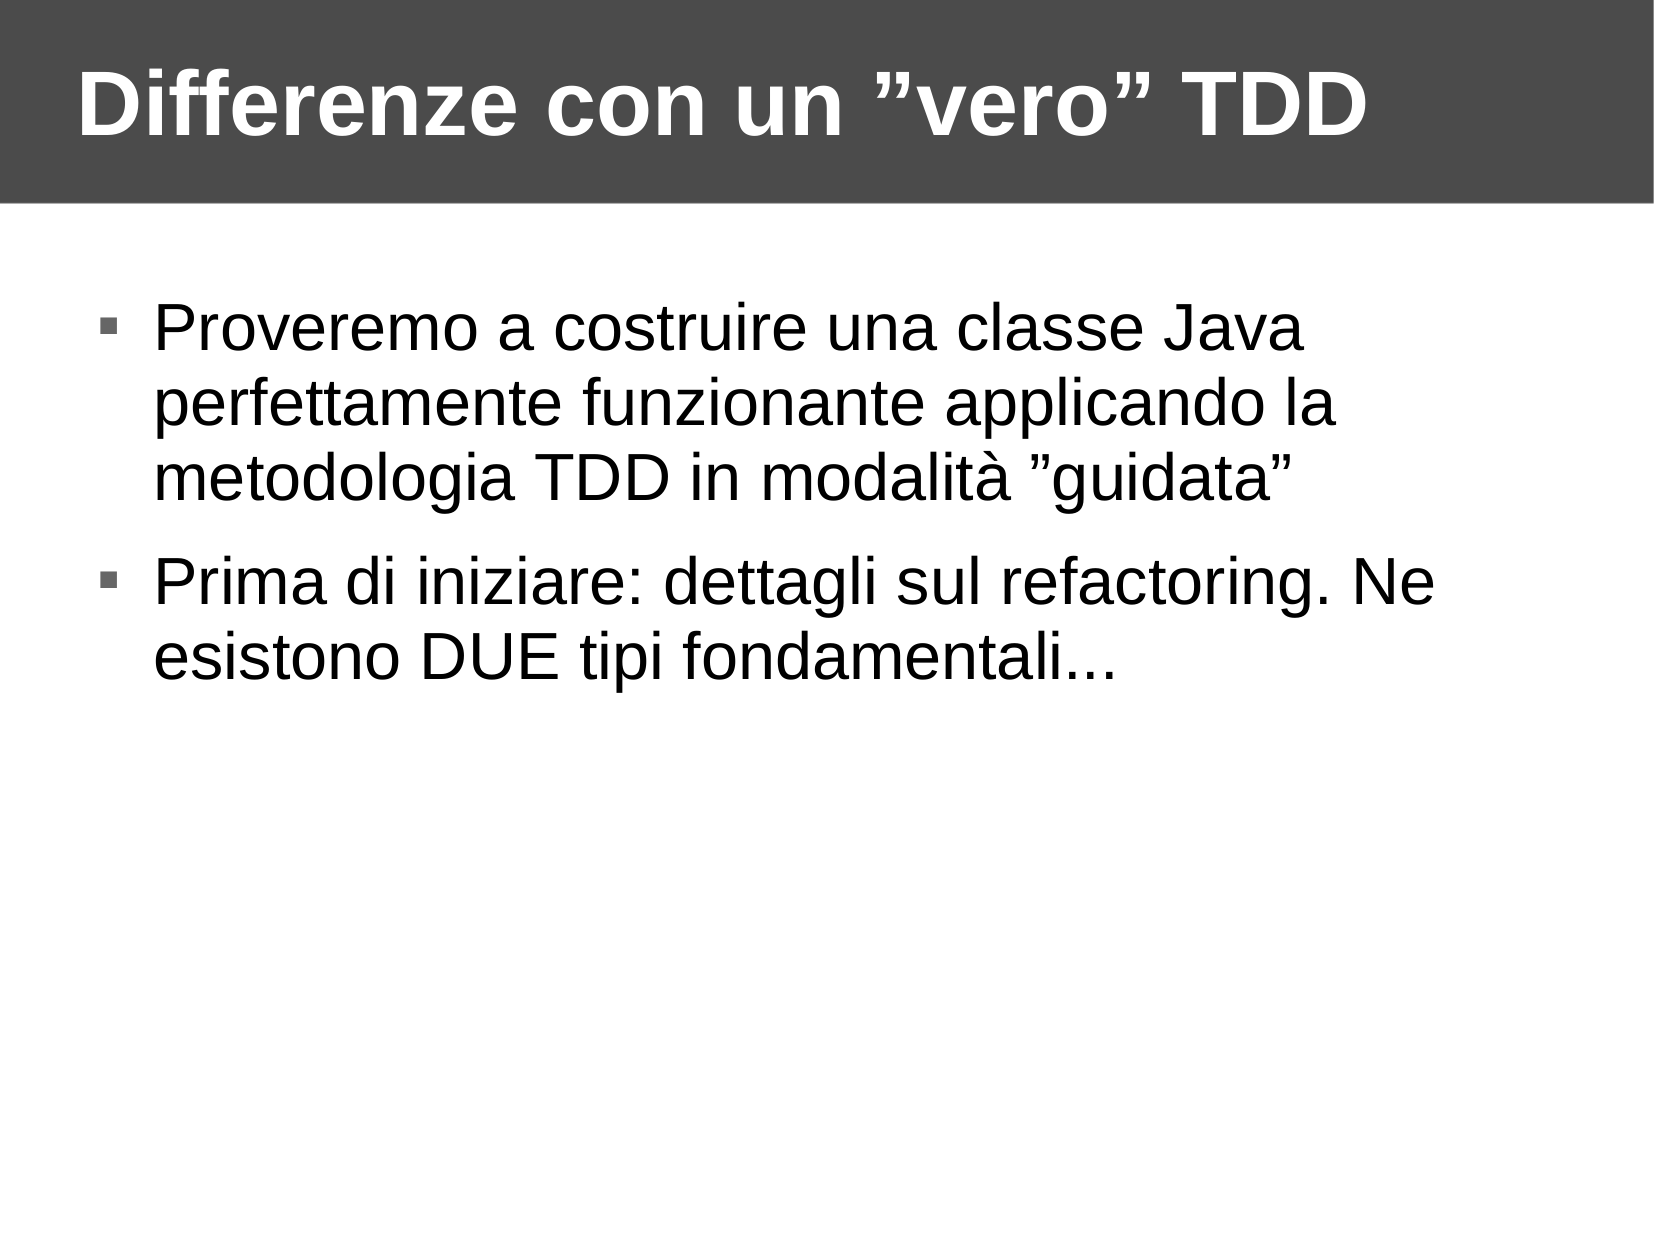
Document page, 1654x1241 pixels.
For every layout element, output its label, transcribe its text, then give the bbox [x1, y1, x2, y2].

list Proveremo a costruire una classe Java perfettamente funzionante applicando la metodologia TDD in modalità ”guidata” Prima di iniziare: dettagli sul refactoring. Ne esistono DUE tipi fondamentali... [82, 290, 1571, 1127]
picture [0, 0, 1654, 1241]
title Differenze con un ”vero” TDD [76, 0, 1565, 208]
